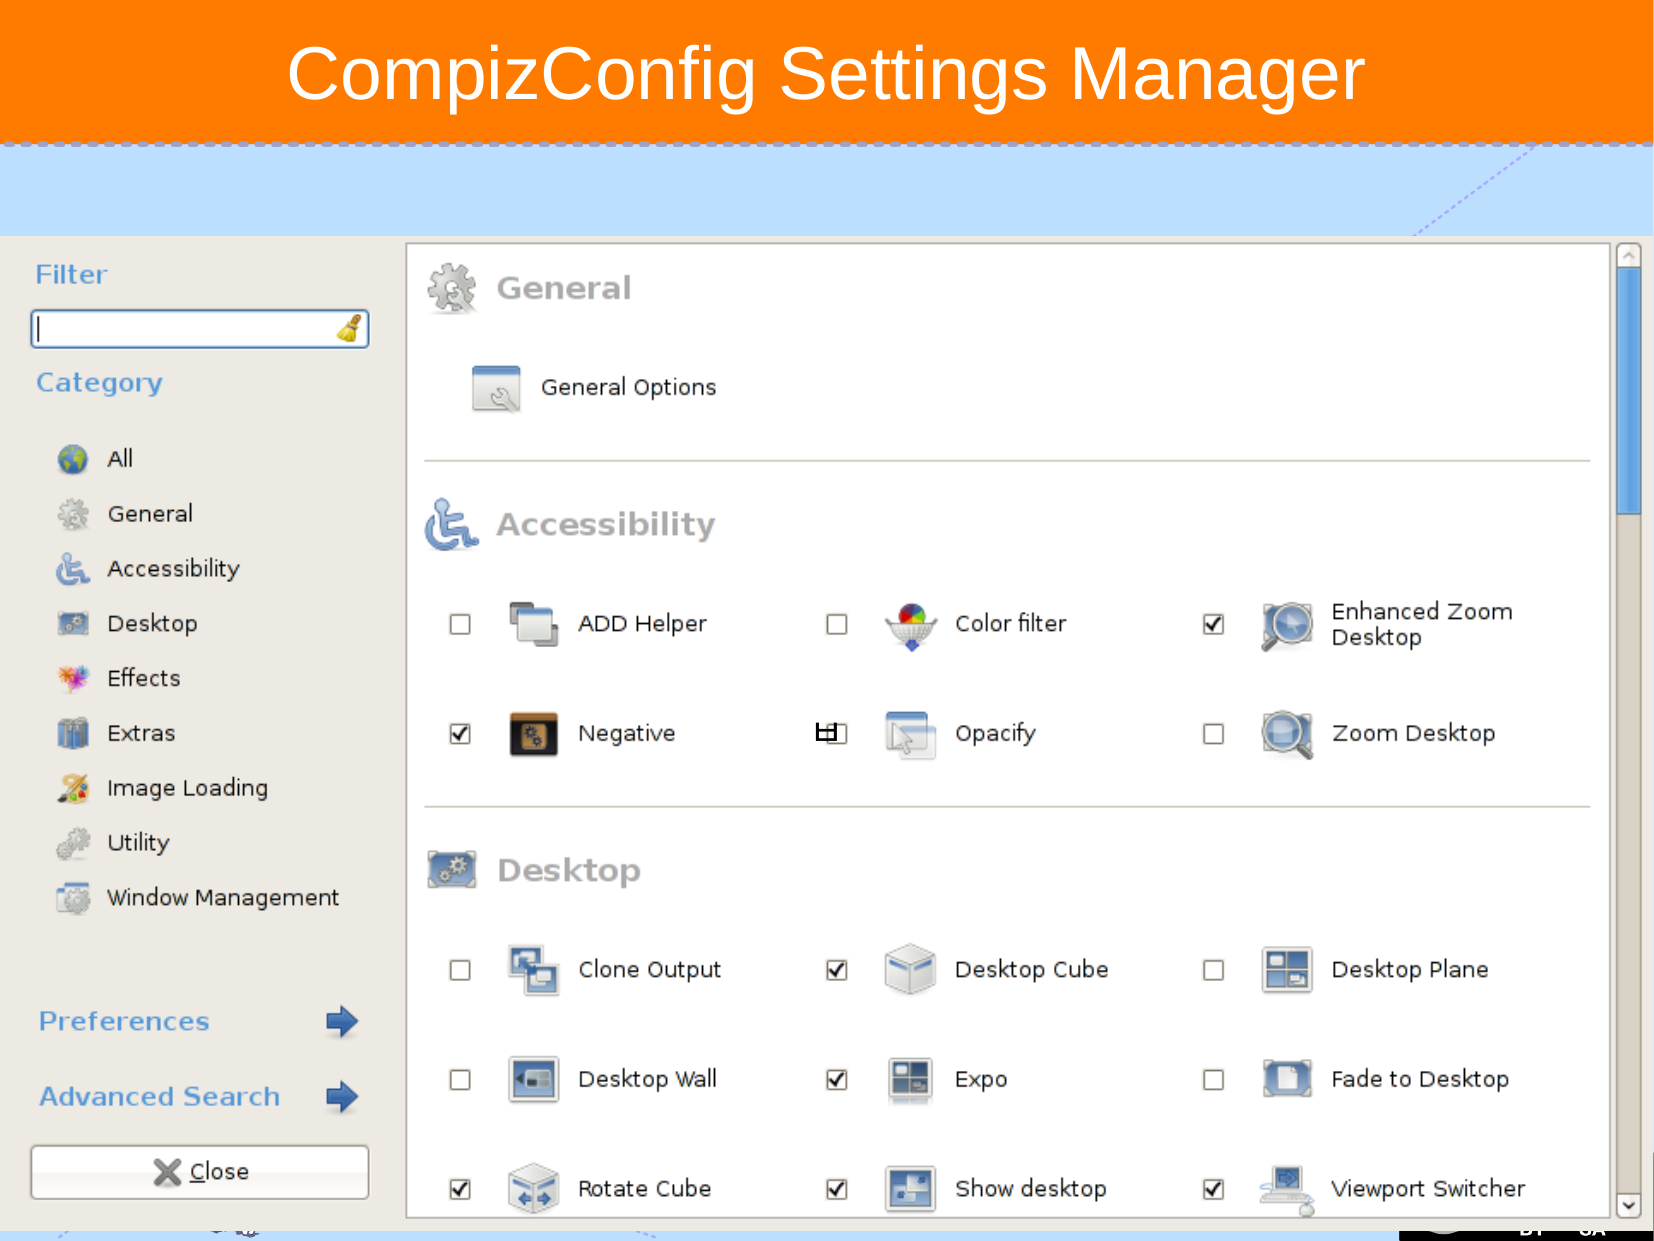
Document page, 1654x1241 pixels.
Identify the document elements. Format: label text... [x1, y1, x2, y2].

picture [0, 0, 1654, 1241]
title CompizConfig Settings Manager [29, 7, 1625, 141]
